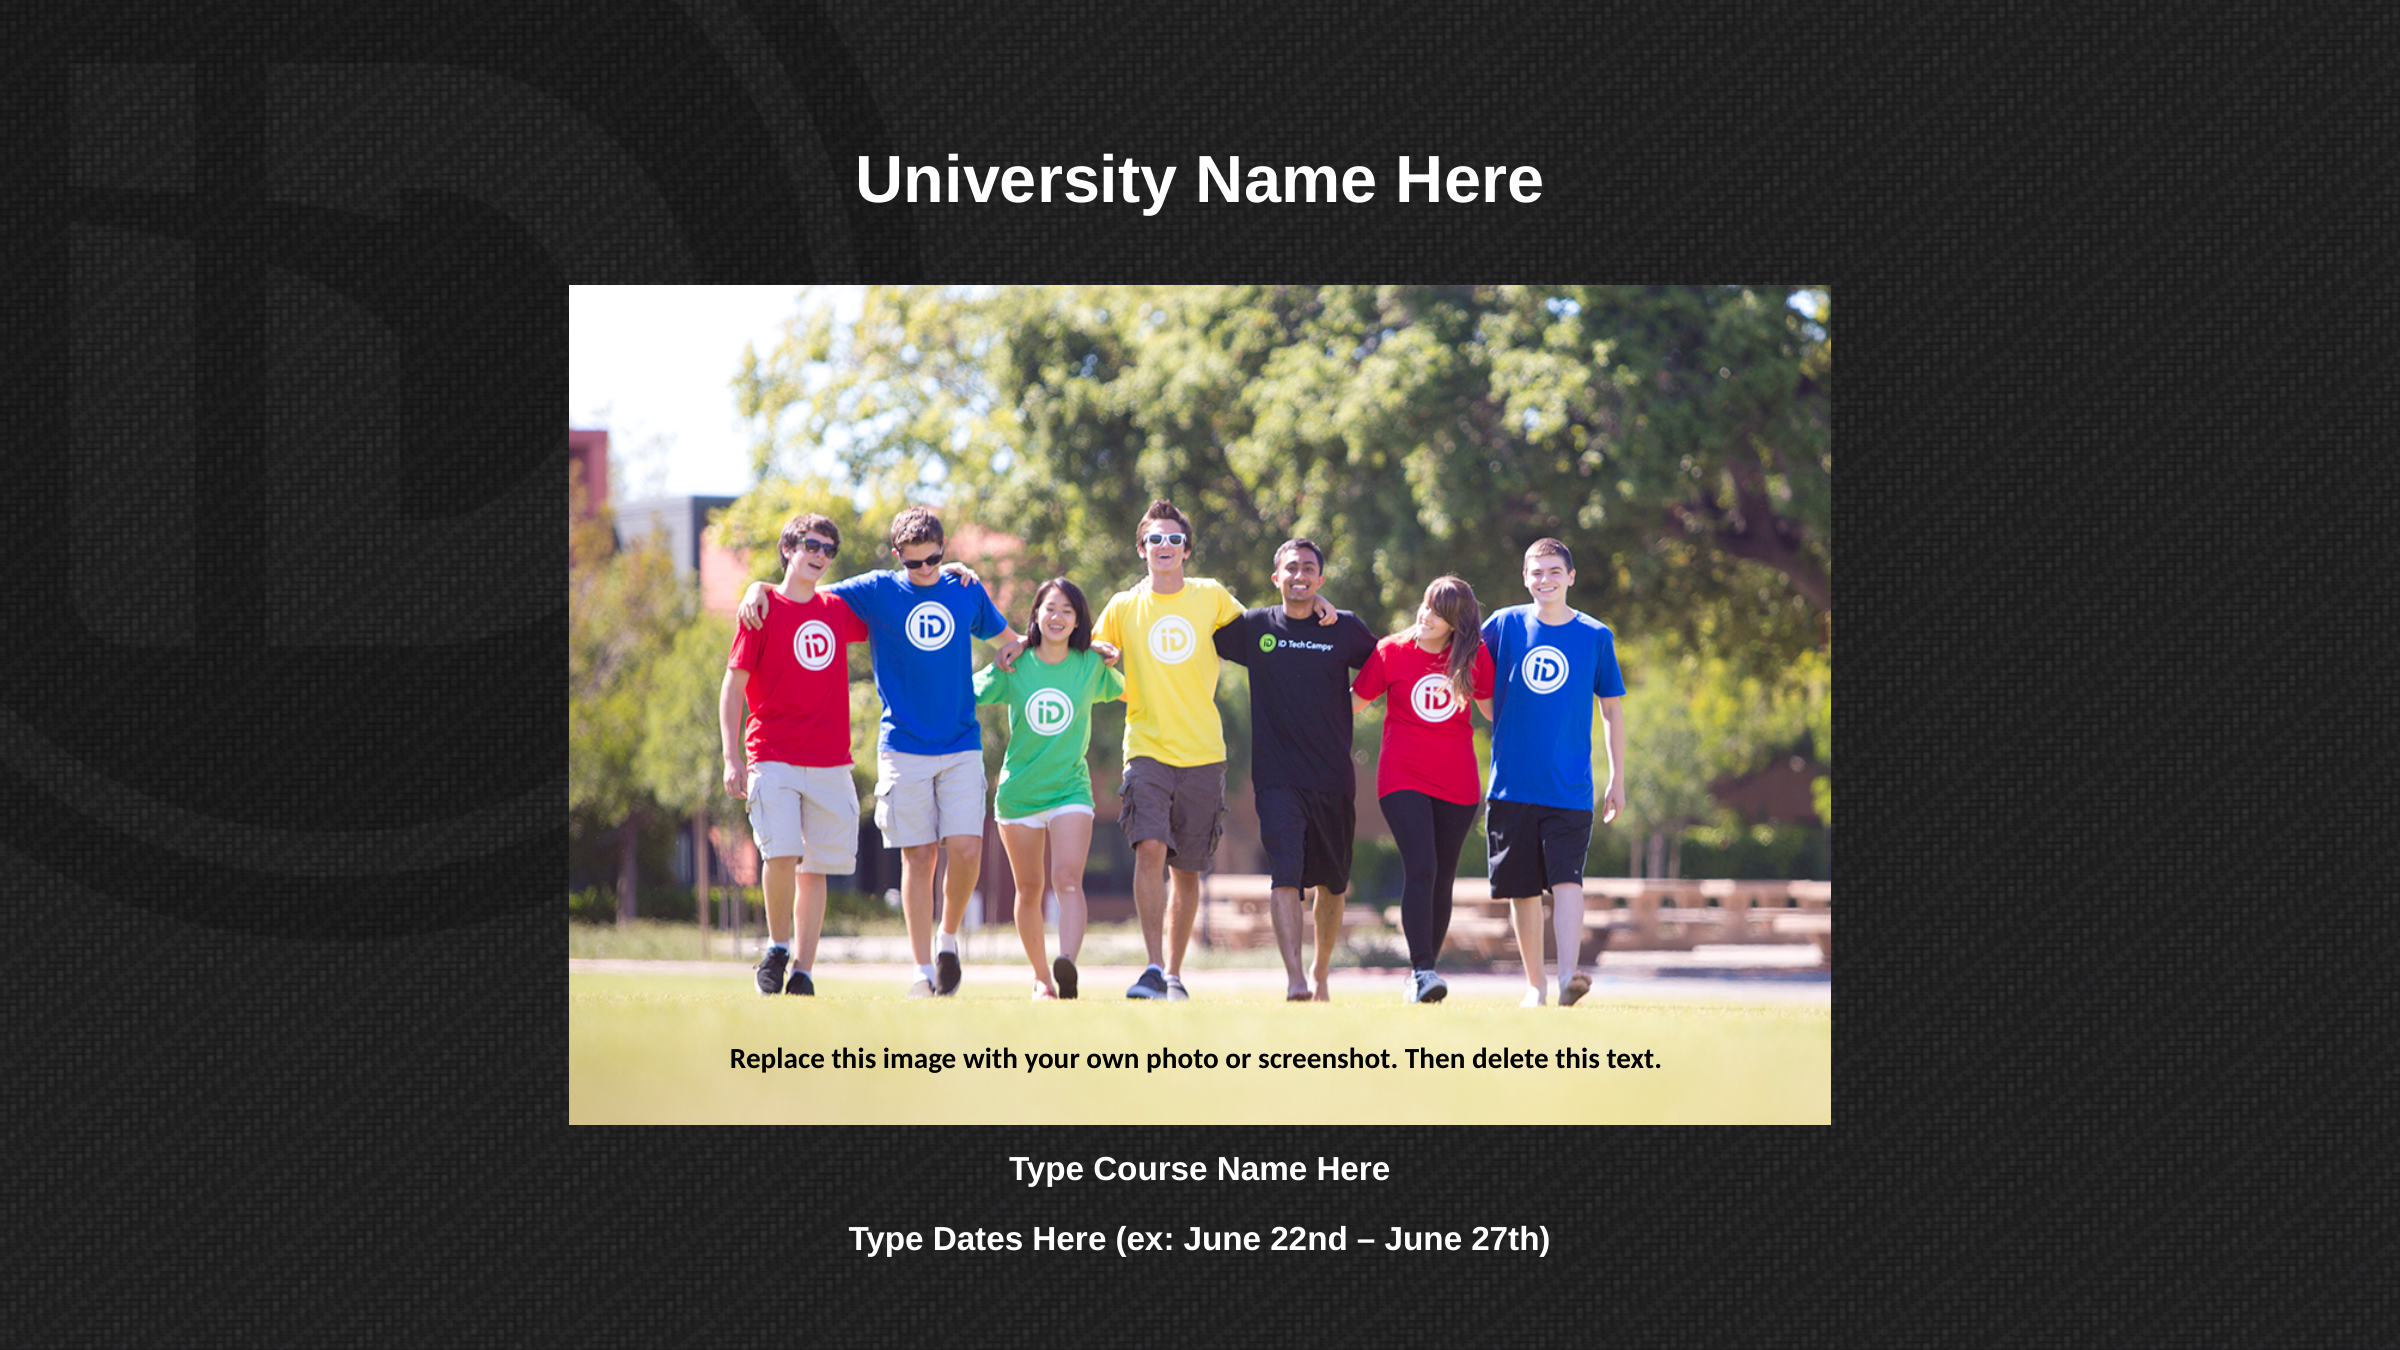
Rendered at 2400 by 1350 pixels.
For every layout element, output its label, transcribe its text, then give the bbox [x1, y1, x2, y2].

text_box Replace this image with your own photo or screenshot. Then delete this text. [550, 1031, 1850, 1082]
list Type Course Name Here Type Dates Here (ex: June 22nd – June 27th) [400, 1140, 2000, 1290]
title University Name Here [170, 128, 2230, 240]
picture [0, 0, 2400, 1350]
